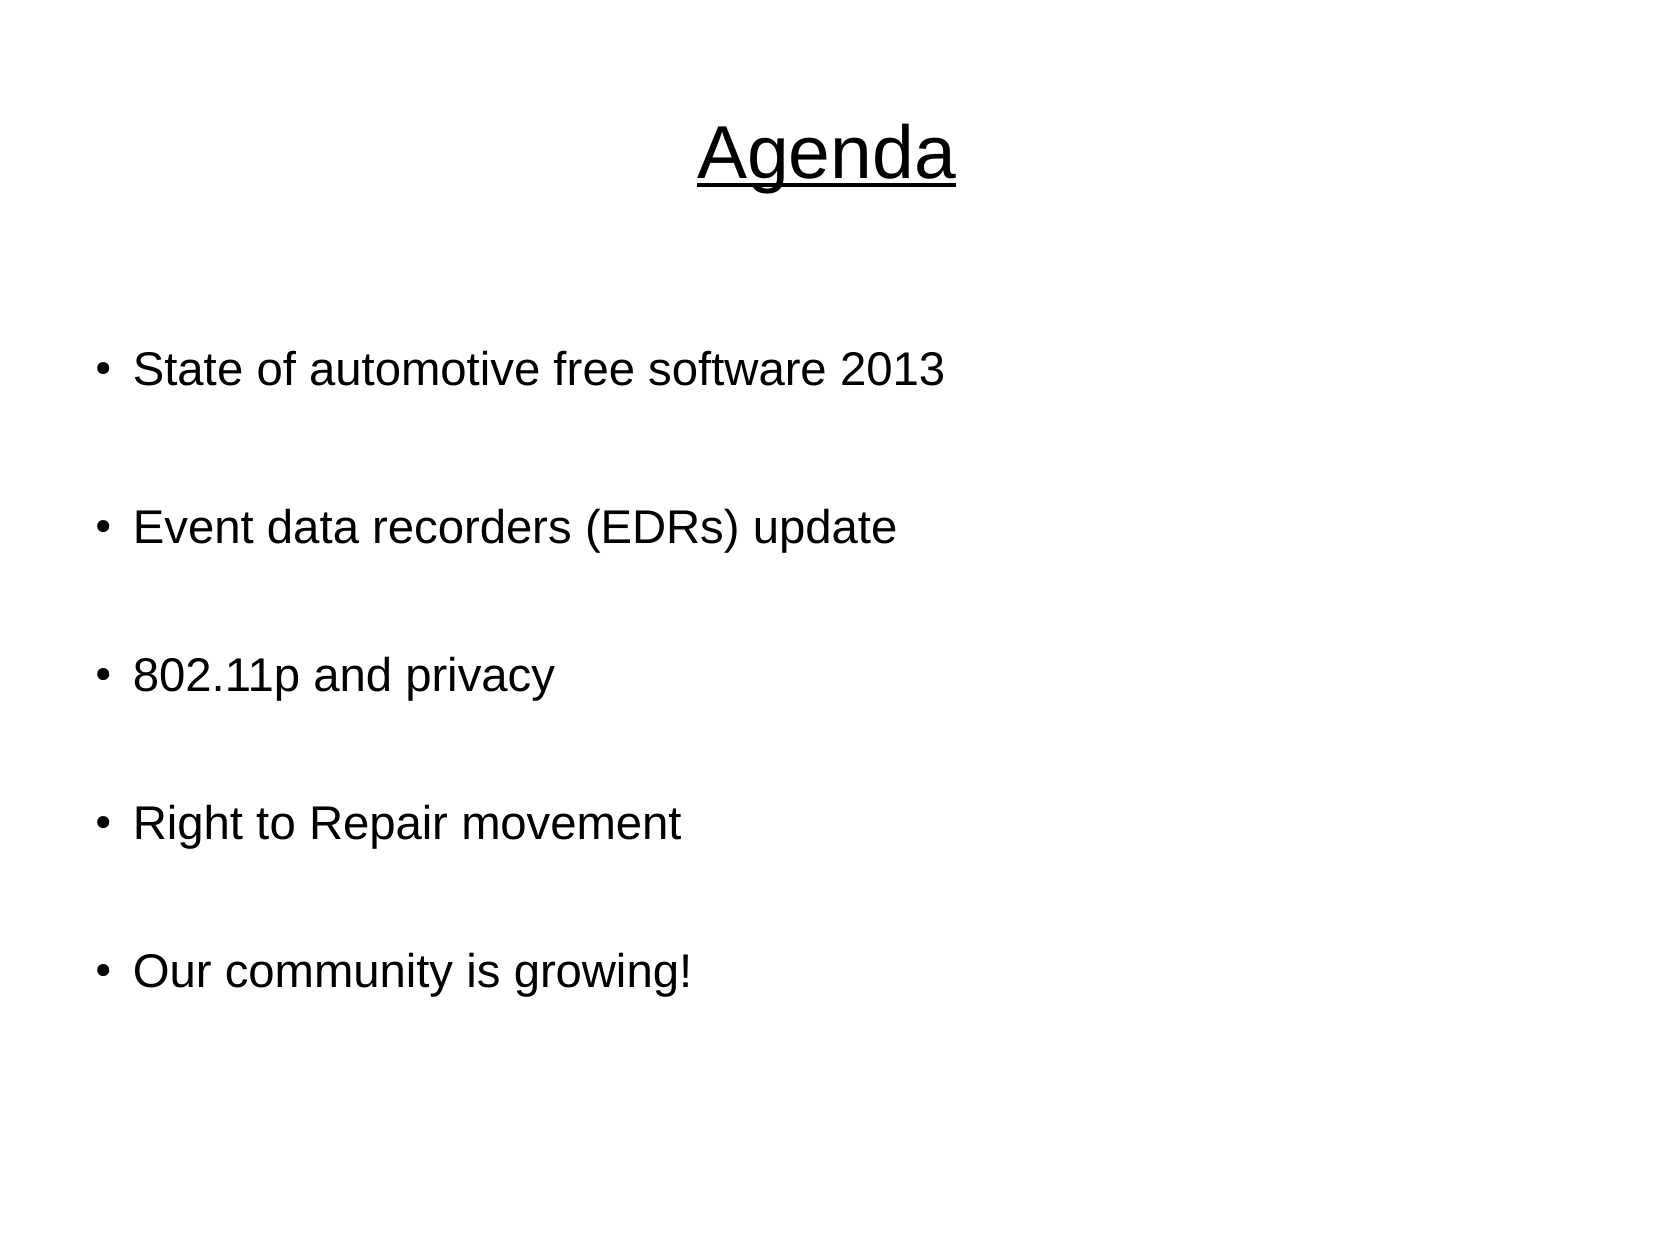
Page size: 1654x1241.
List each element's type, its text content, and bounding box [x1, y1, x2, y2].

list State of automotive free software 2013 Event data recorders (EDRs) update 802.11p and privacy Right to Repair movement Our community is growing! [82, 290, 1538, 1010]
title Agenda [82, 49, 1571, 257]
